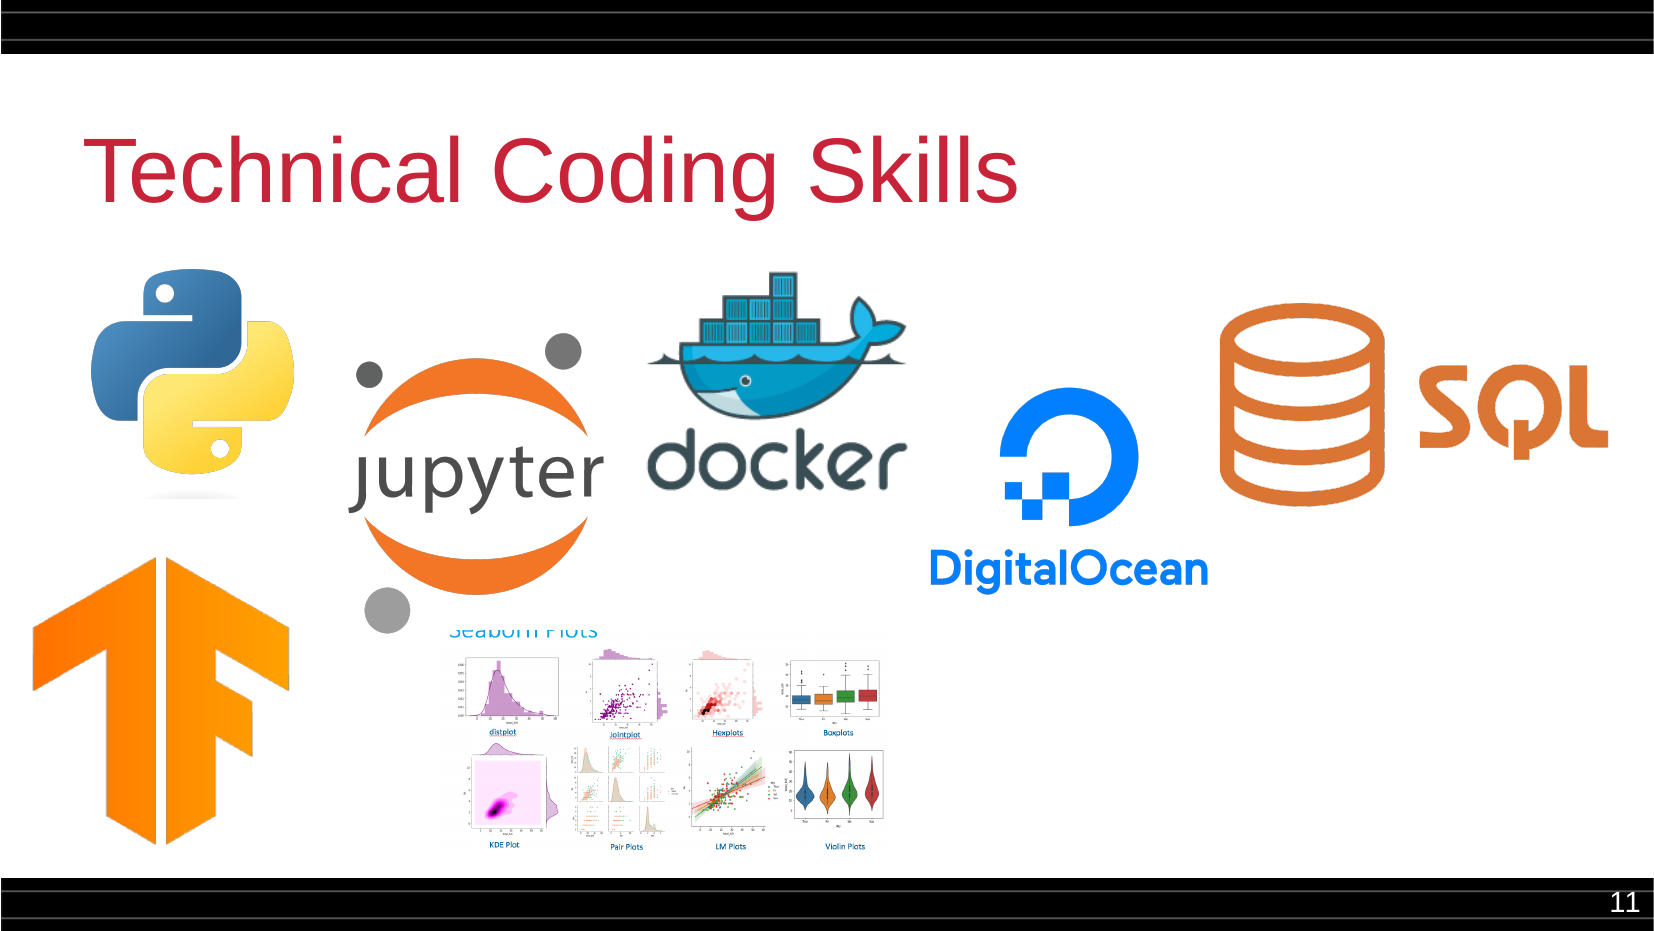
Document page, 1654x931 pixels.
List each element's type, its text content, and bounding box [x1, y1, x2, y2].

picture [91, 269, 301, 499]
picture [1, 0, 1654, 54]
title Technical Coding Skills [82, 67, 1571, 273]
picture [345, 225, 1636, 856]
picture [1, 878, 1654, 931]
picture [15, 554, 307, 847]
